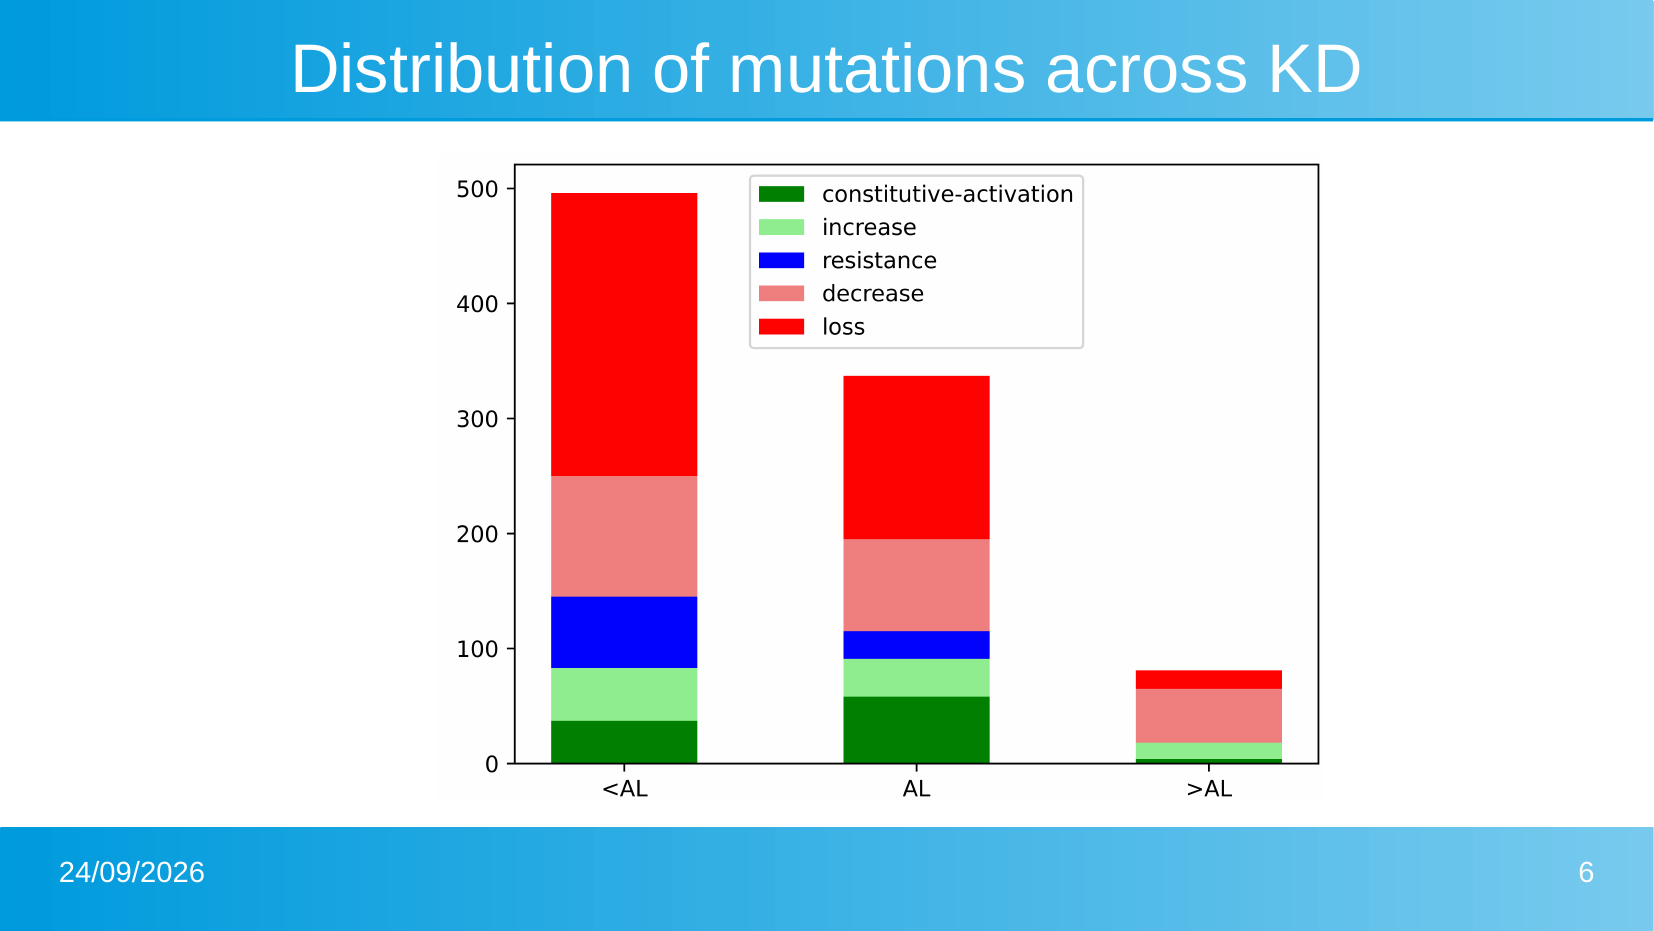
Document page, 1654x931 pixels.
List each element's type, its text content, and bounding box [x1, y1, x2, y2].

title Distribution of mutations across KD [59, 29, 1595, 108]
picture [437, 153, 1323, 802]
